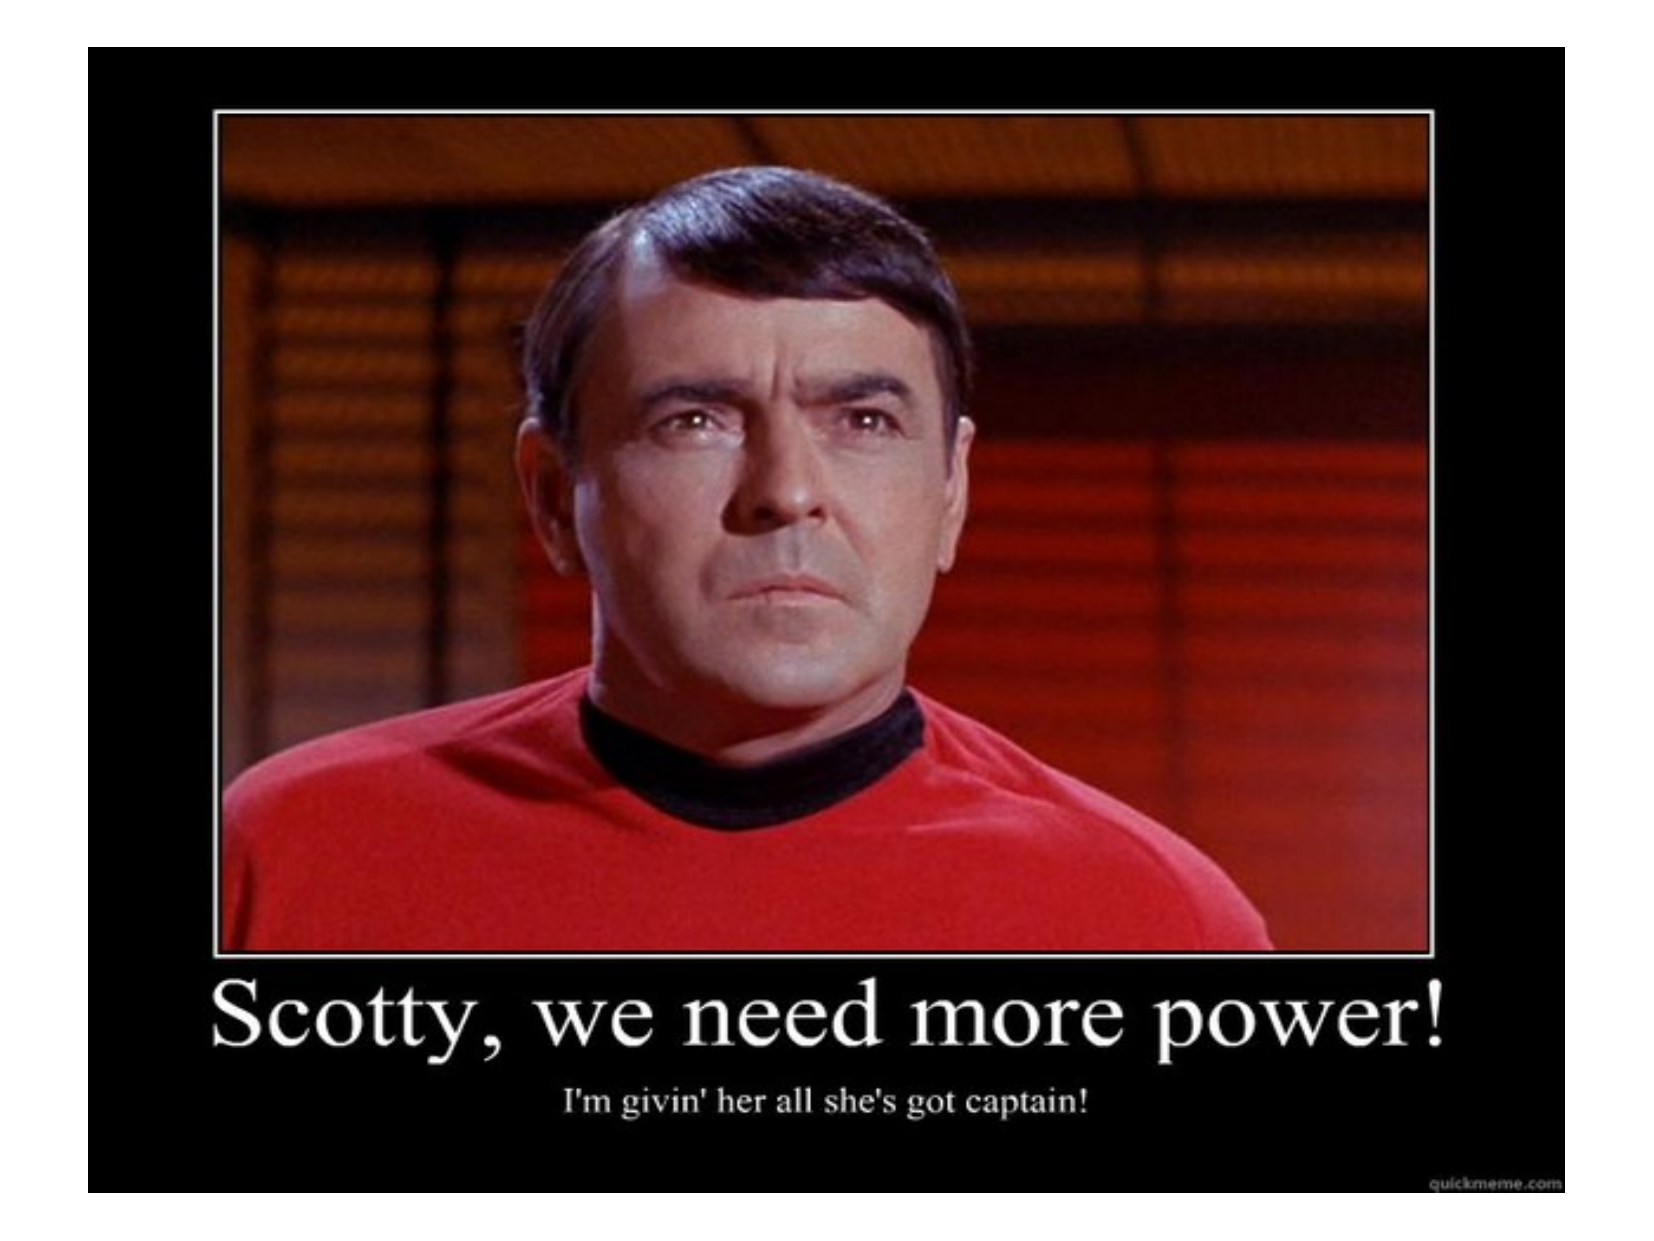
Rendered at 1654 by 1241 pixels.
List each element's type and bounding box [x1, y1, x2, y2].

picture [88, 47, 1565, 1193]
